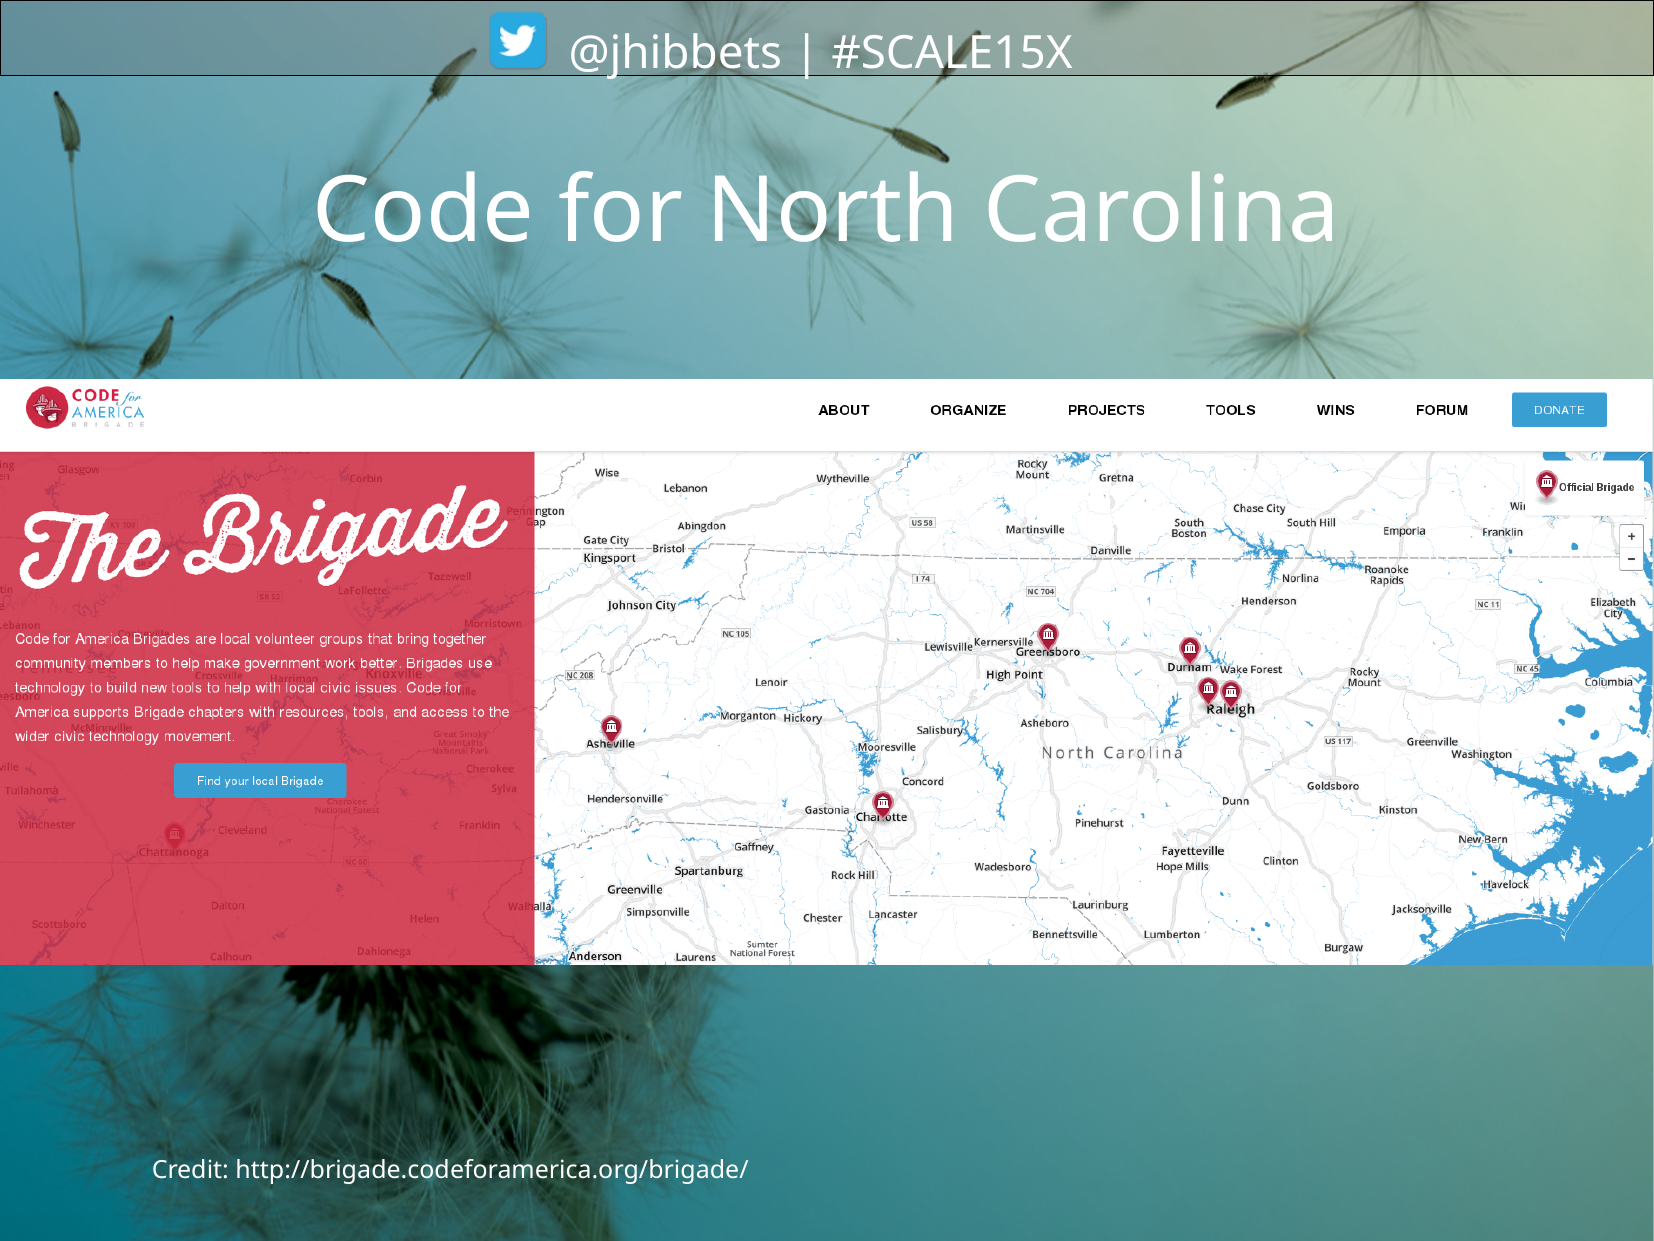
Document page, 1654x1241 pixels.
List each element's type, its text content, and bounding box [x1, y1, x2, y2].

title Code for North Carolina [82, 102, 1571, 310]
picture [0, 76, 1654, 1241]
text_box Credit: http://brigade.codeforamerica.org/brigade/ [137, 1144, 773, 1185]
picture [488, 11, 549, 72]
